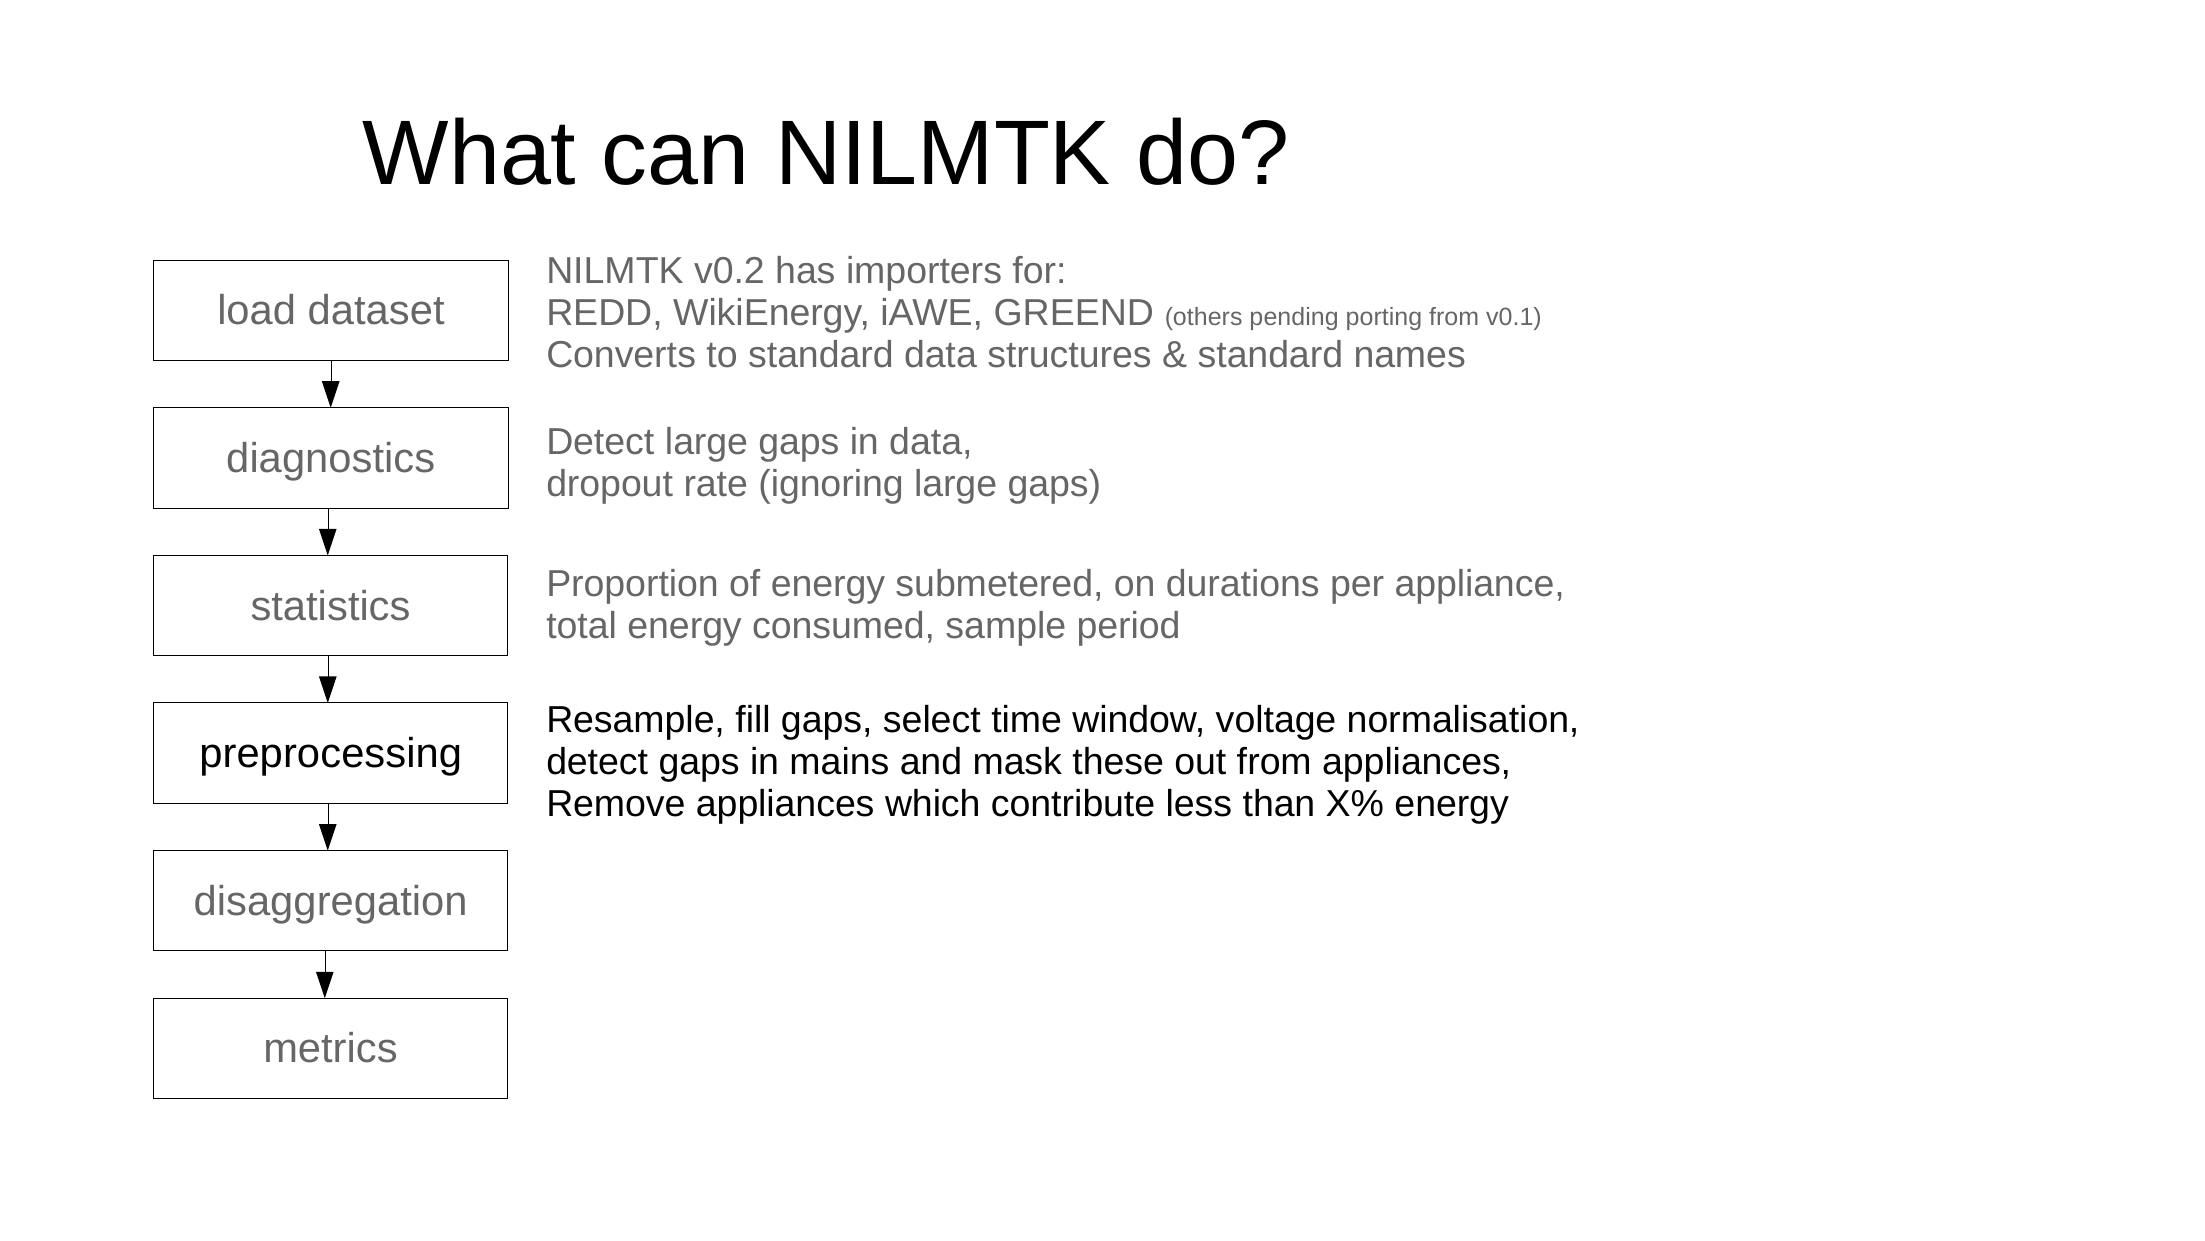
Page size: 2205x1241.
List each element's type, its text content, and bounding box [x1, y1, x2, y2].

text_box NILMTK v0.2 has importers for: REDD, WikiEnergy, iAWE, GREEND (others pending porting from v0.1) Converts to standard data structures & standard names [531, 242, 1558, 383]
text_box metrics [153, 998, 508, 1099]
title What can NILMTK do? [82, 49, 1571, 257]
text_box preprocessing [153, 702, 508, 804]
text_box statistics [153, 555, 508, 656]
text_box Proportion of energy submetered, on durations per appliance, total energy consumed, sample period [531, 555, 1591, 654]
text_box load dataset [153, 260, 509, 361]
text_box diagnostics [153, 407, 509, 509]
text_box Detect large gaps in data, dropout rate (ignoring large gaps) [531, 413, 1117, 513]
text_box Resample, fill gaps, select time window, voltage normalisation, detect gaps in mains and mask these out from appliances, Remove appliances which contribute less than X% energy [531, 691, 1606, 832]
text_box disaggregation [153, 850, 508, 951]
